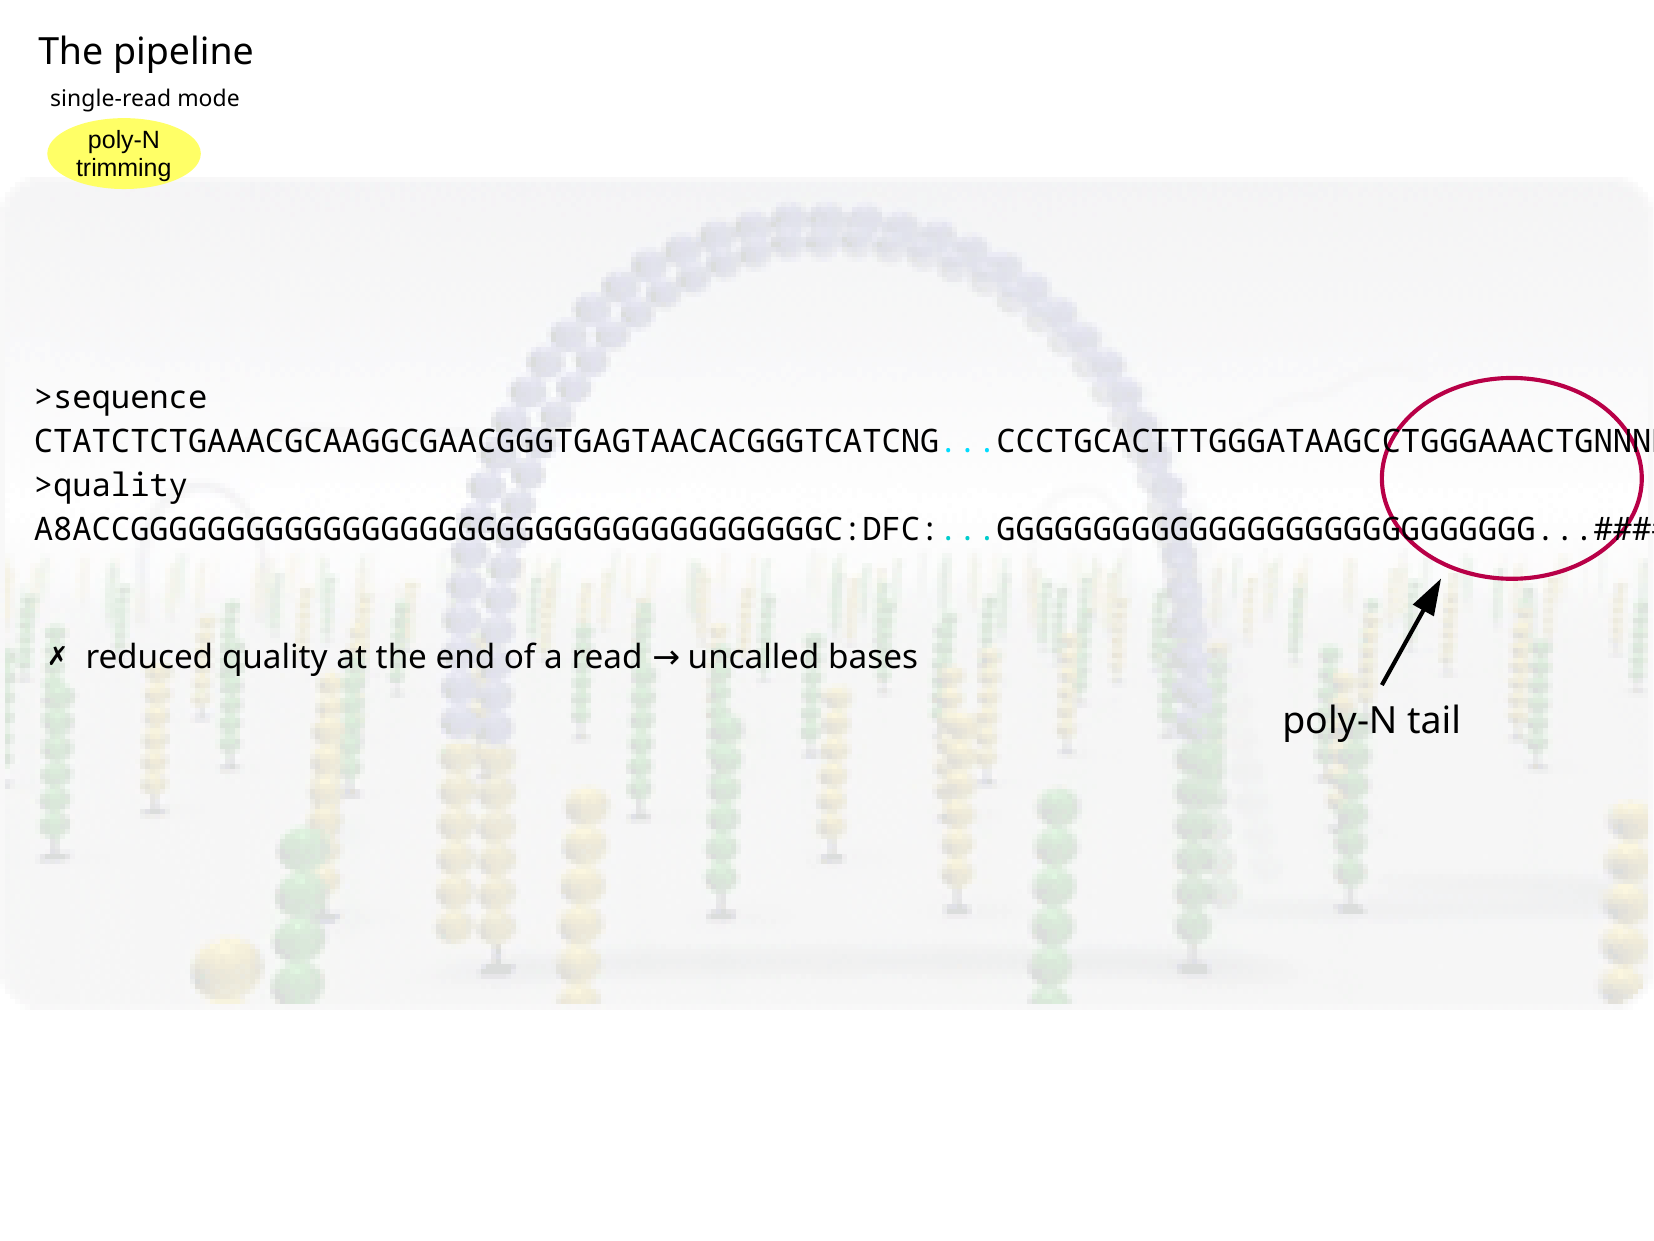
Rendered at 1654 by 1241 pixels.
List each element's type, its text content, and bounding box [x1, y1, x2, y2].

text_box single-read mode [35, 74, 292, 127]
text_box The pipeline [23, 16, 304, 92]
text_box poly-N tail [1267, 685, 1530, 761]
text_box >sequence CTATCTCTGAAACGCAAGGCGAACGGGTGAGTAACACGGGTCATCNG...CCCTGCACTTTGGGATAAGCCTGGGAAACTGNNNNNNNNNNNN >quality A8ACCGGGGGGGGGGGGGGGGGGGGGGGGGGGGGGGGGGGGC:DFC:...GGGGGGGGGGGGGGGGGGGGGGGGGGGG...############ [19, 366, 1630, 555]
text_box poly-N trimming [47, 127, 201, 190]
text_box [0, 0, 1654, 1241]
text_box reduced quality at the end of a read → uncalled bases [35, 626, 1137, 802]
